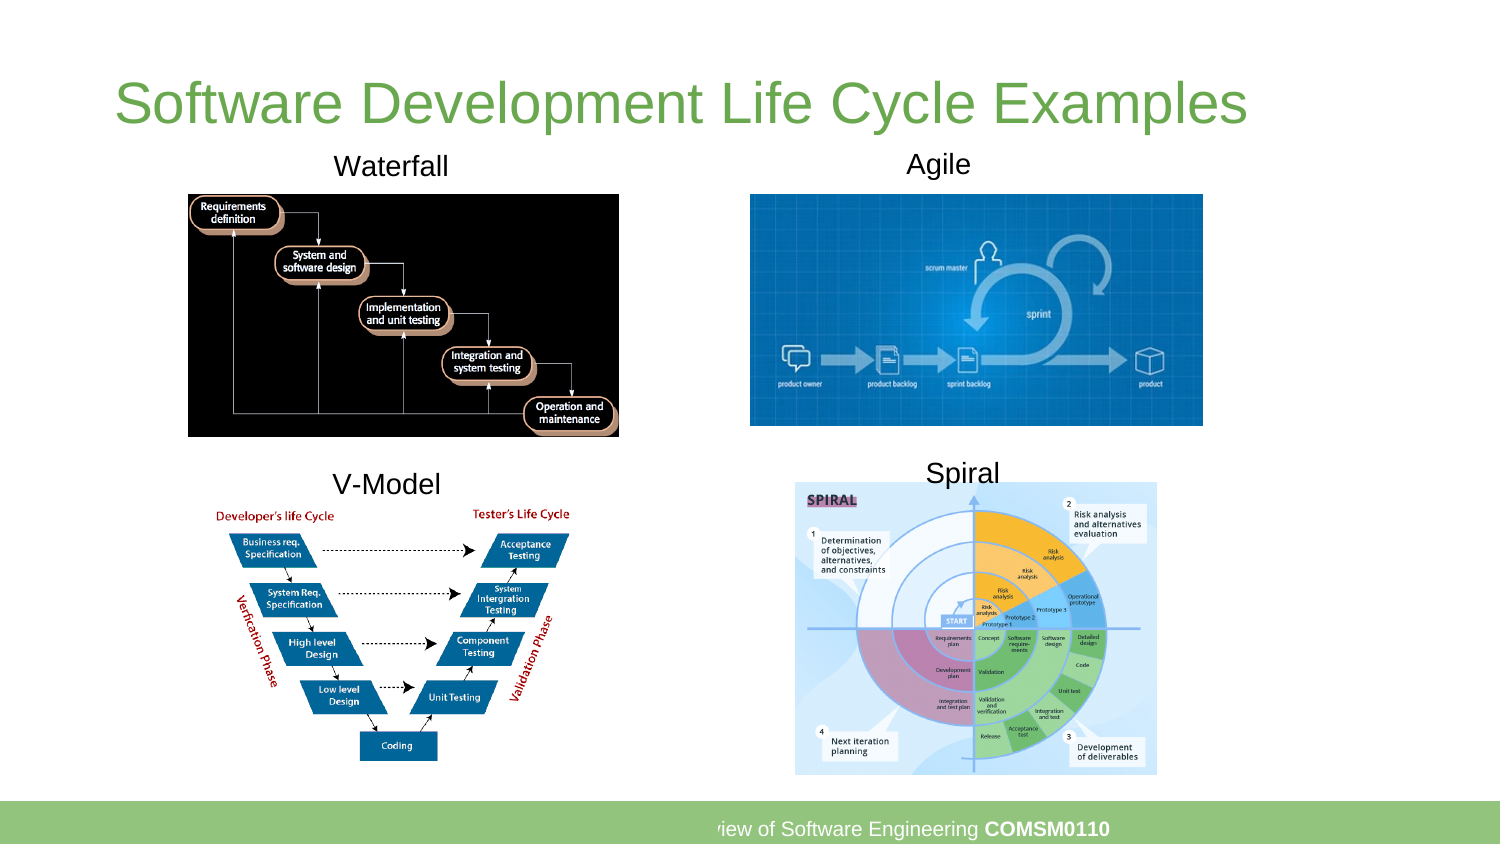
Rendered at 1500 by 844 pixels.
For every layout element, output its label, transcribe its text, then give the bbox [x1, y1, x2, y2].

picture [795, 482, 1157, 775]
title Software Development Life Cycle Examples [103, 23, 1397, 187]
picture [750, 194, 1203, 426]
picture [211, 483, 572, 772]
text_box Agile [891, 137, 988, 189]
picture [188, 194, 619, 437]
text_box Waterfall [318, 140, 465, 191]
text_box Spiral [910, 446, 1017, 498]
text_box V-Model [317, 457, 458, 509]
